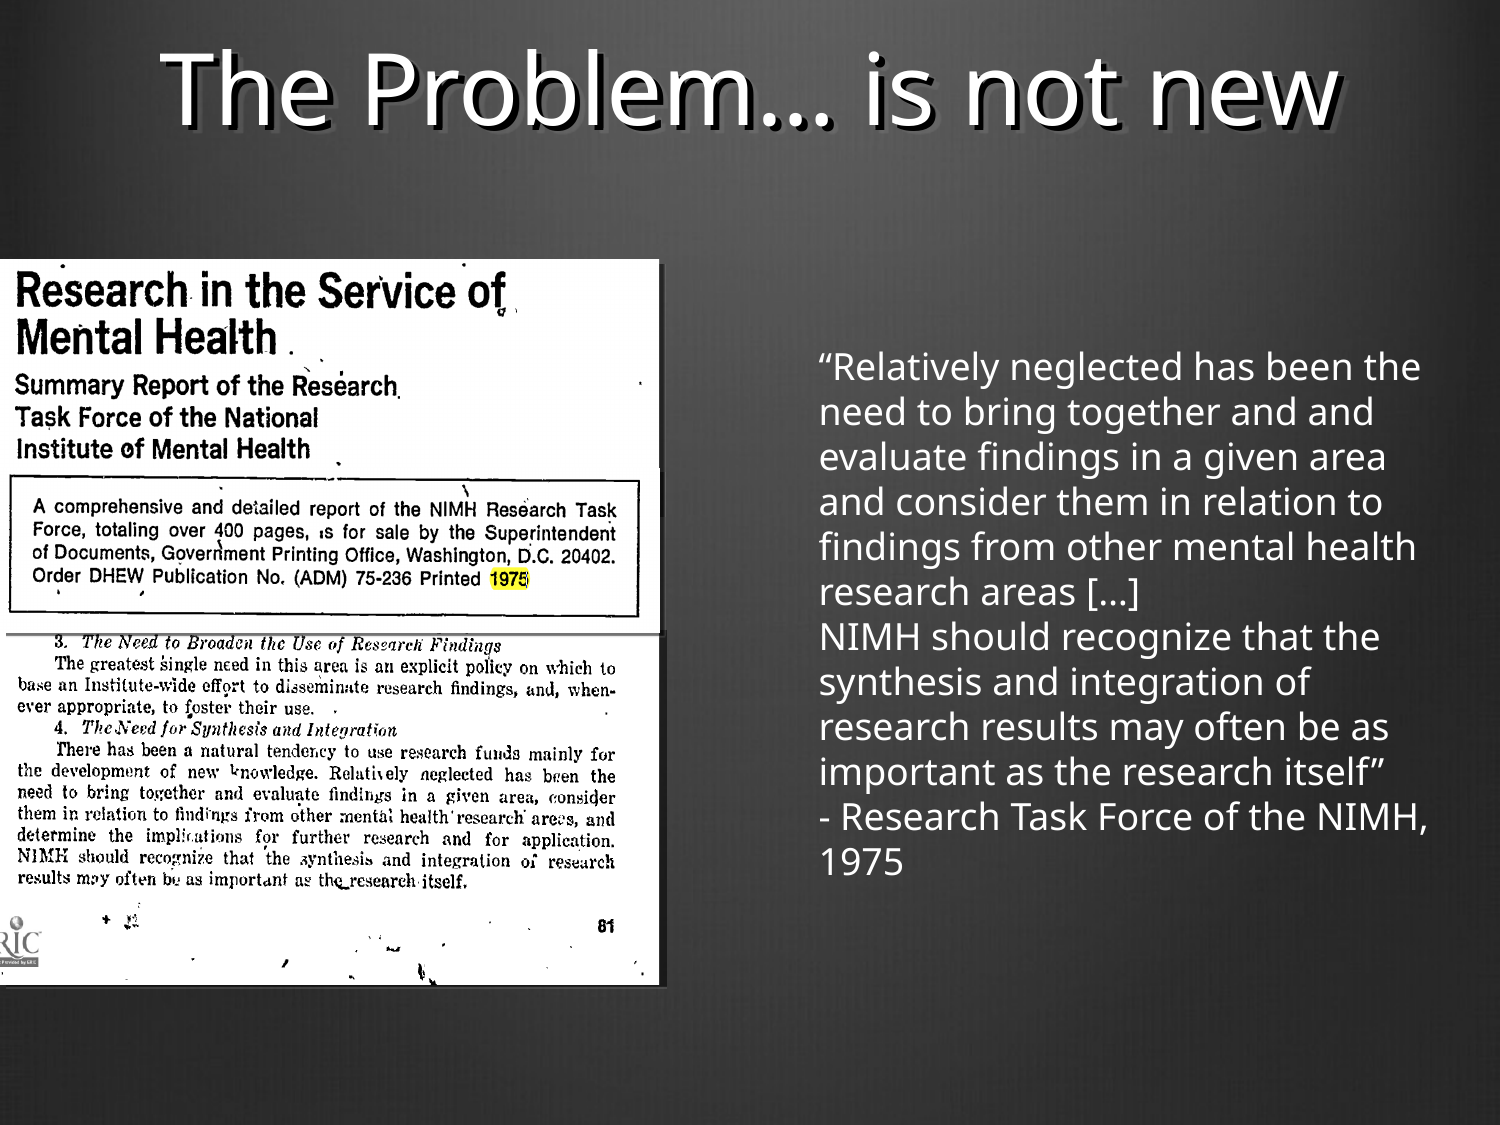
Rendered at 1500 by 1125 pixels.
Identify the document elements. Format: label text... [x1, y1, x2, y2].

title The Problem… is not new [0, 0, 1500, 203]
picture [0, 259, 660, 985]
text_box “Relatively neglected has been the need to bring together and and evaluate findings in a given area and consider them in relation to findings from other mental health research areas […] NIMH should recognize that the synthesis and integration of research results may often be as important as the research itself” - Research Task Force of the NIMH, 1975 [803, 335, 1459, 805]
